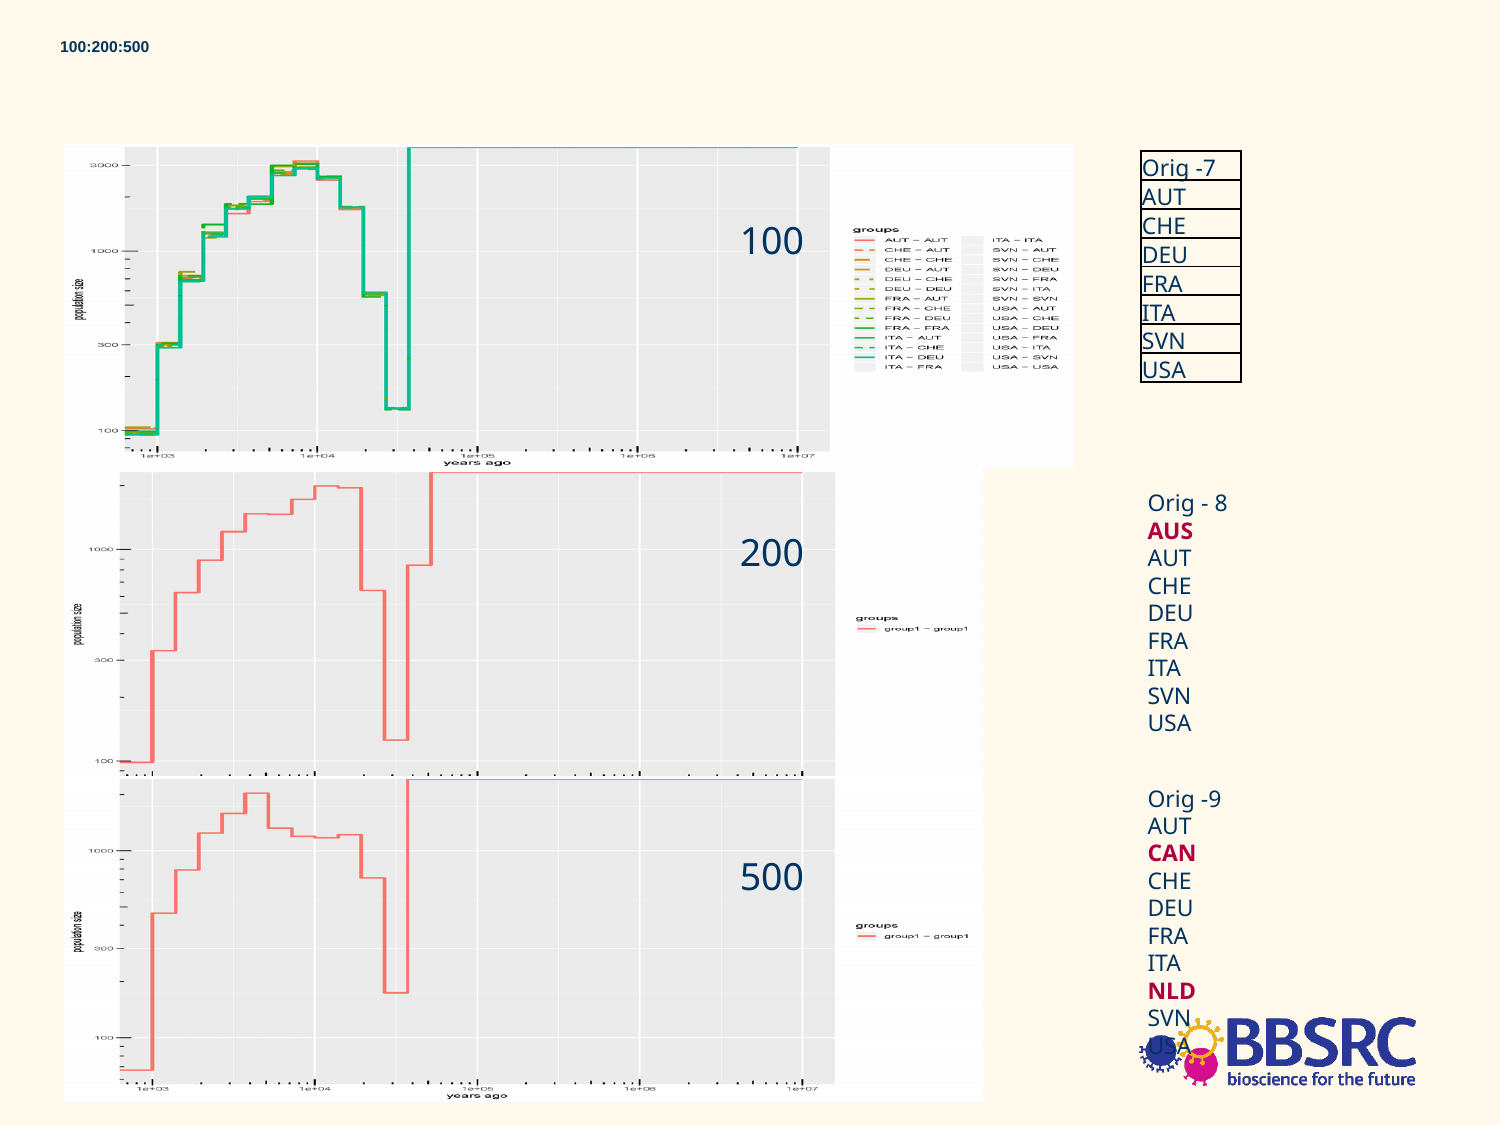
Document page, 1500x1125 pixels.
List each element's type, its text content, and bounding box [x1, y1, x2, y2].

table_cell ITA [1142, 296, 1240, 323]
table_cell SVN [1142, 325, 1240, 352]
text_box 100 [724, 209, 820, 270]
table_cell SVN [1142, 338, 1150, 347]
table_cell DEU [1142, 239, 1240, 266]
picture [64, 144, 1074, 1118]
table_cell CHE [1142, 210, 1240, 237]
table_cell FRA [1142, 267, 1240, 294]
table_cell AUT [1142, 181, 1240, 208]
text_box Orig - 8 AUS AUT CHE DEU FRA ITA SVN USA [1132, 481, 1249, 744]
table_cell USA [1142, 354, 1240, 381]
title 100:200:500 [45, 29, 1406, 64]
text_box 500 [724, 845, 820, 906]
picture [1137, 1014, 1416, 1092]
text_box 200 [724, 521, 820, 581]
text_box Orig -9 AUT CAN CHE DEU FRA ITA NLD SVN USA [1132, 776, 1252, 1067]
table_header Orig -7 [1142, 152, 1240, 179]
